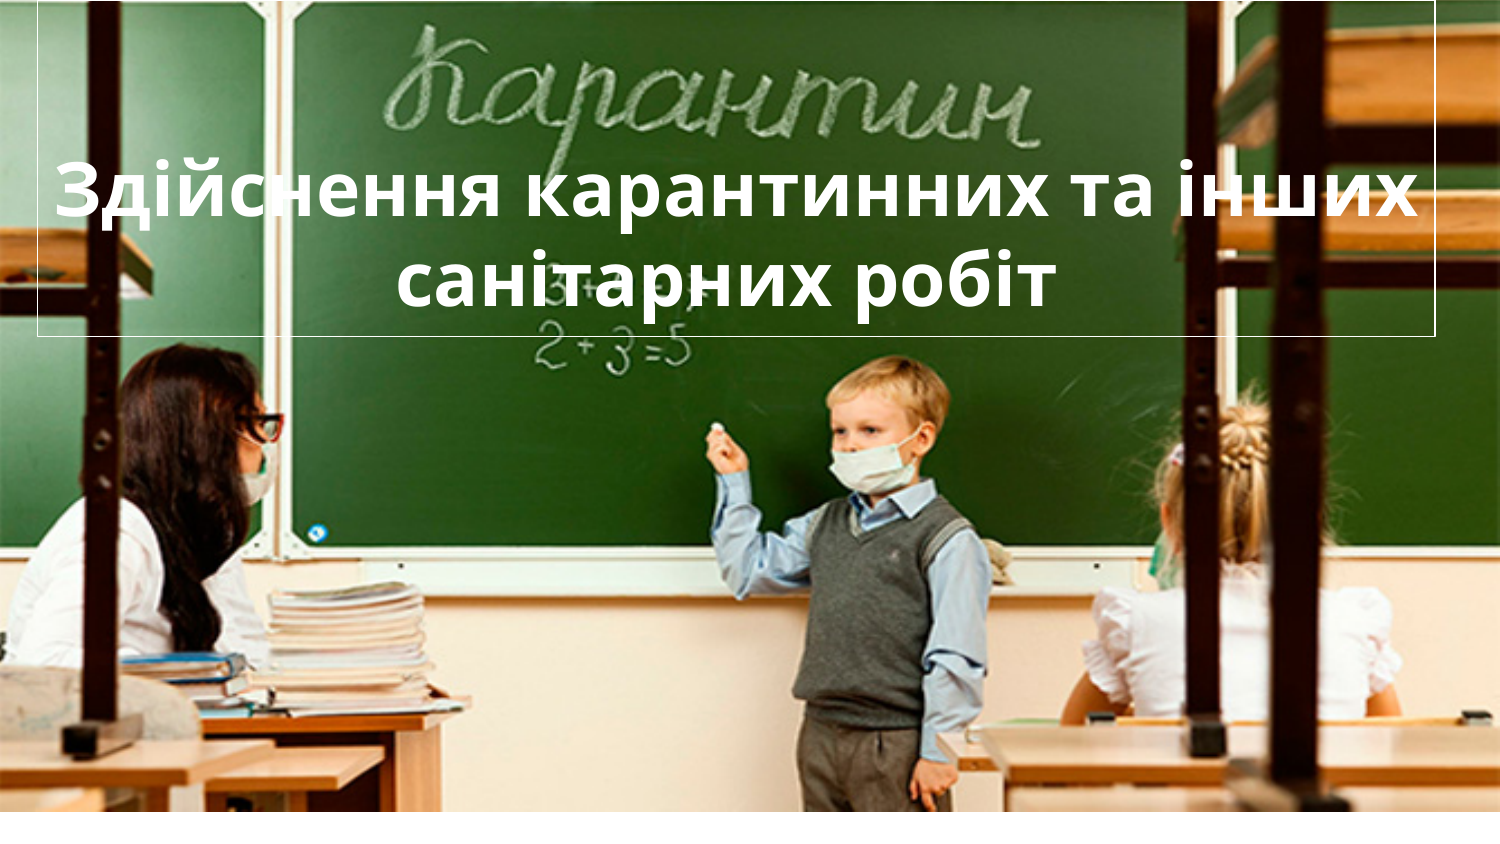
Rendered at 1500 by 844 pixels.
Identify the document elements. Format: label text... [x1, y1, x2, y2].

title Здiйснення карантинних та iнших санiтарних робiт [37, 0, 1436, 337]
picture [0, 0, 1500, 812]
